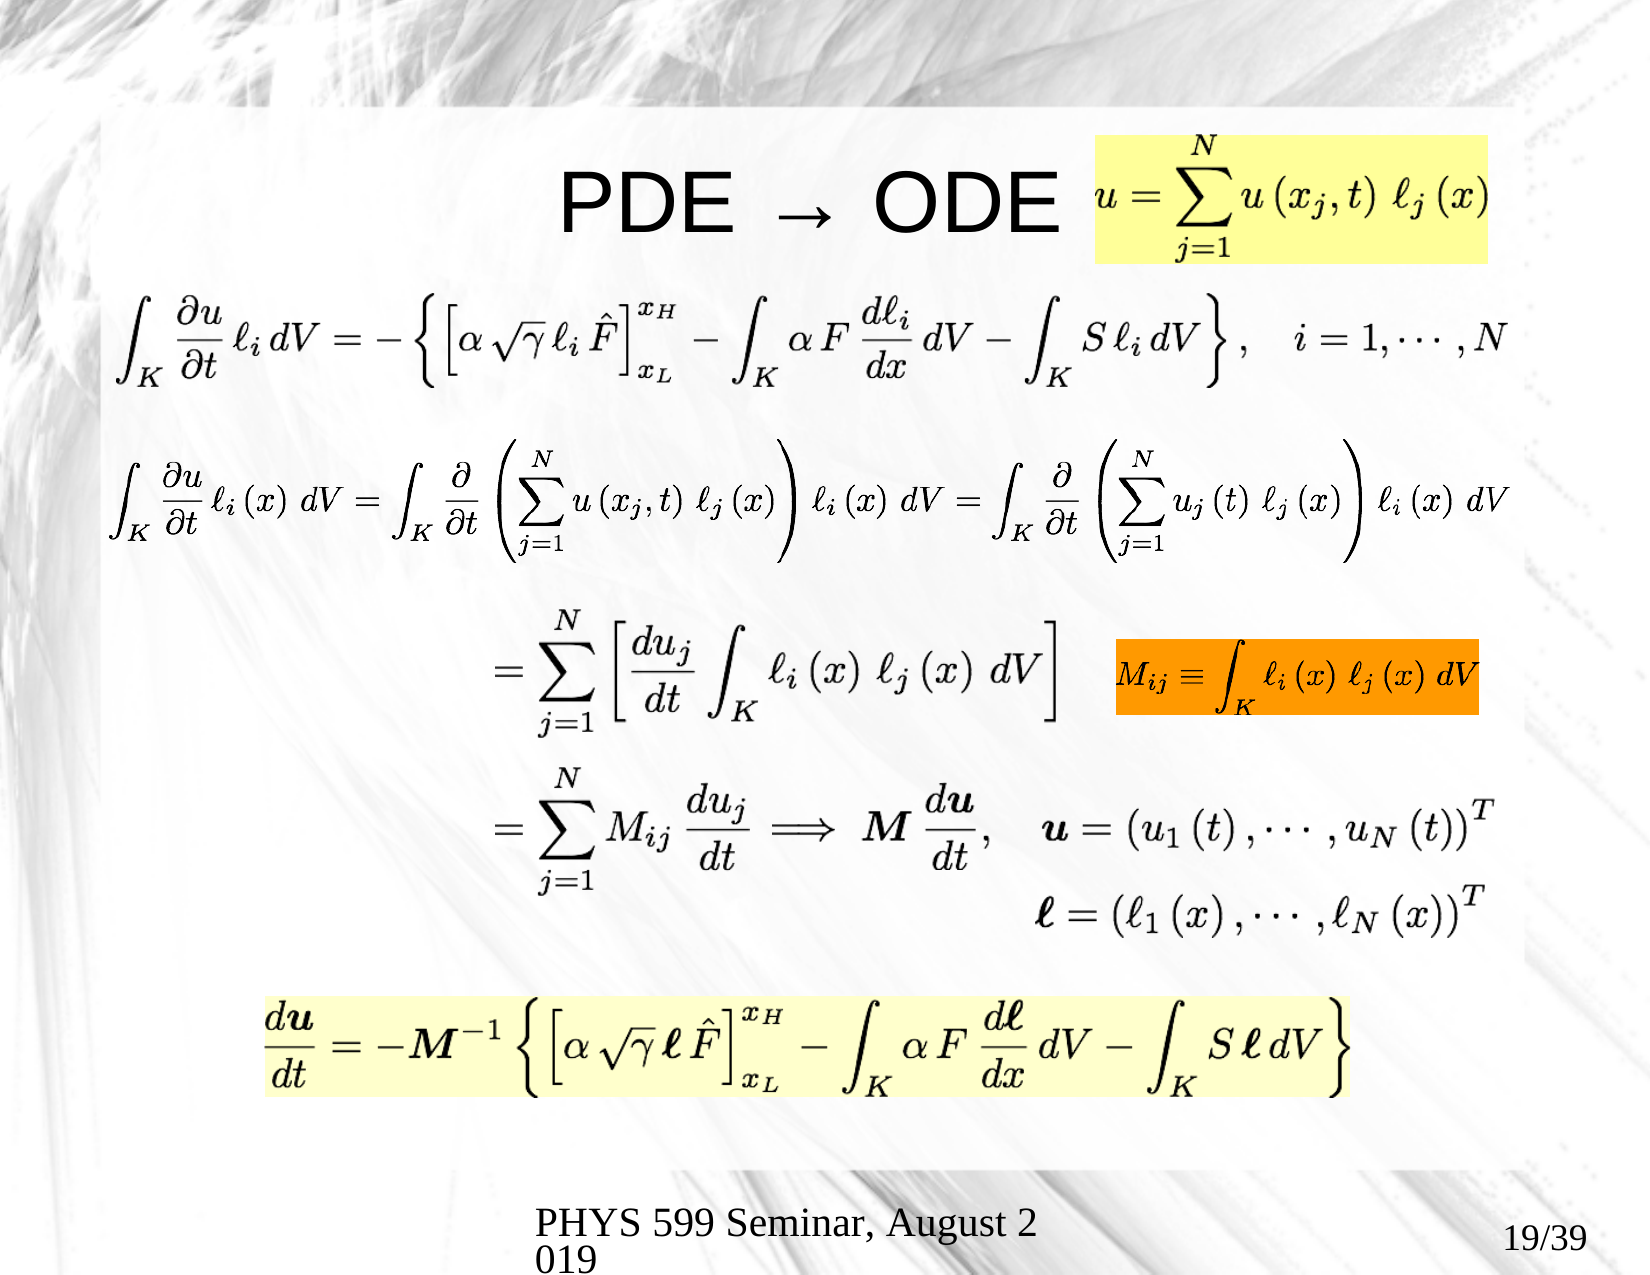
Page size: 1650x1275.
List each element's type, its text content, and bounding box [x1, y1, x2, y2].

title PDE → ODE [117, 115, 1503, 289]
picture [0, 0, 1650, 1275]
